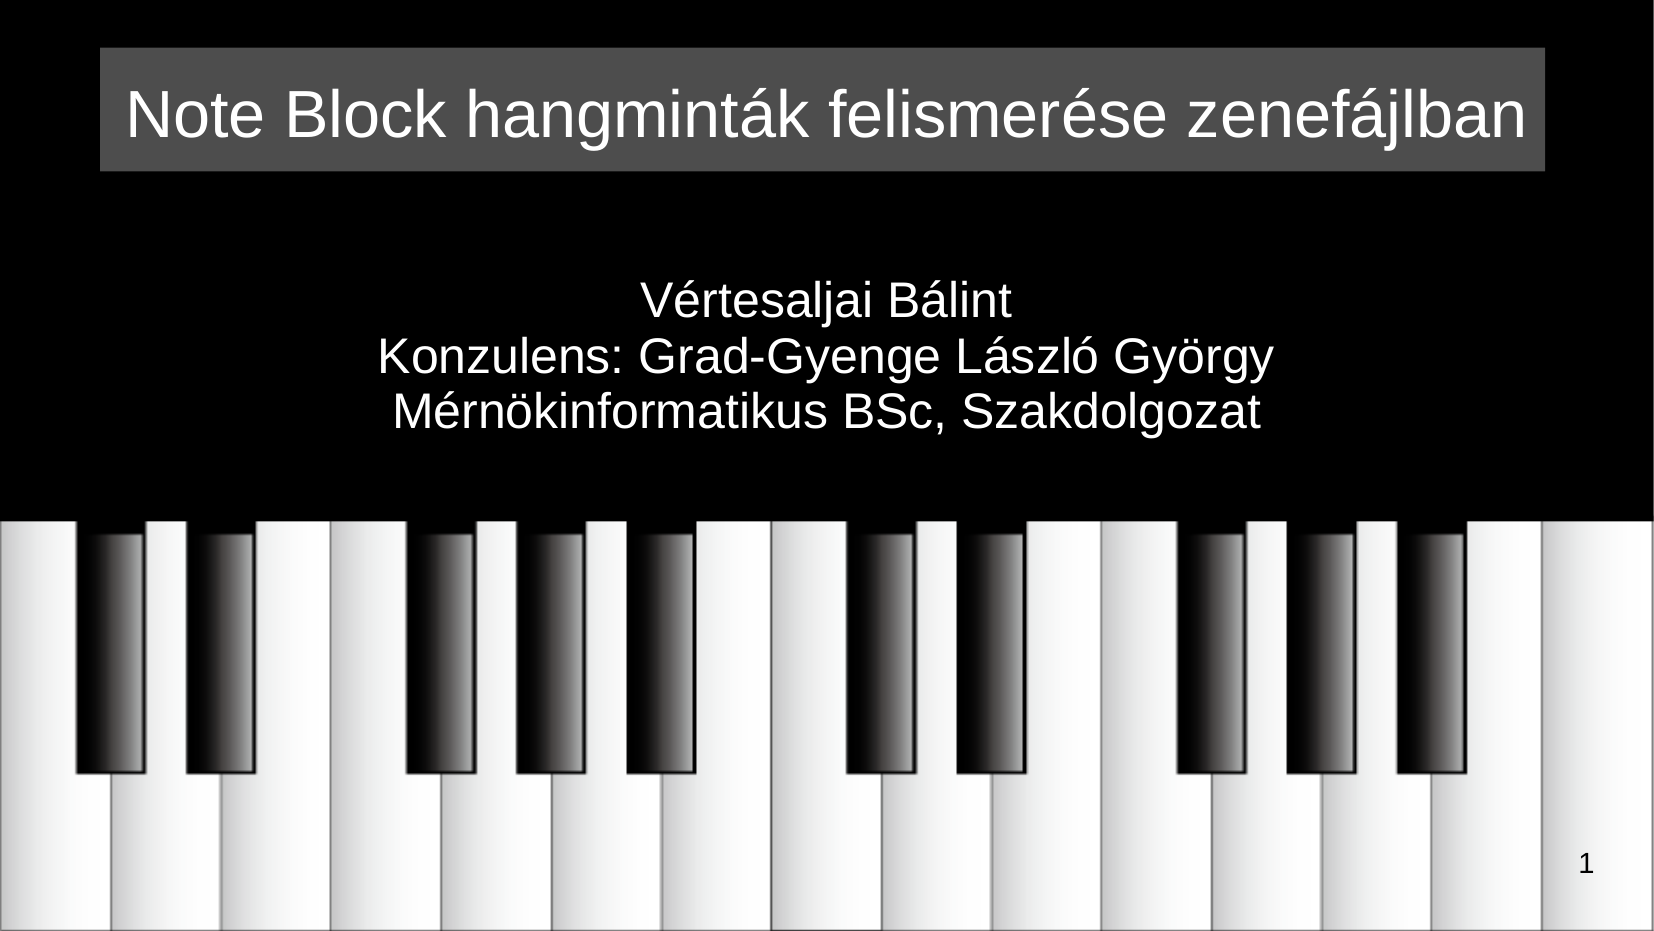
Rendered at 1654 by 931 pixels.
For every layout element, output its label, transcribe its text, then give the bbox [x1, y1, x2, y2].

picture [0, 522, 1654, 931]
title Note Block hangminták felismerése zenefájlban [82, 37, 1571, 193]
subtitle Vértesaljai Bálint Konzulens: Grad-Gyenge László György Mérnökinformatikus BSc, Szakdolgozat [82, 217, 1571, 494]
